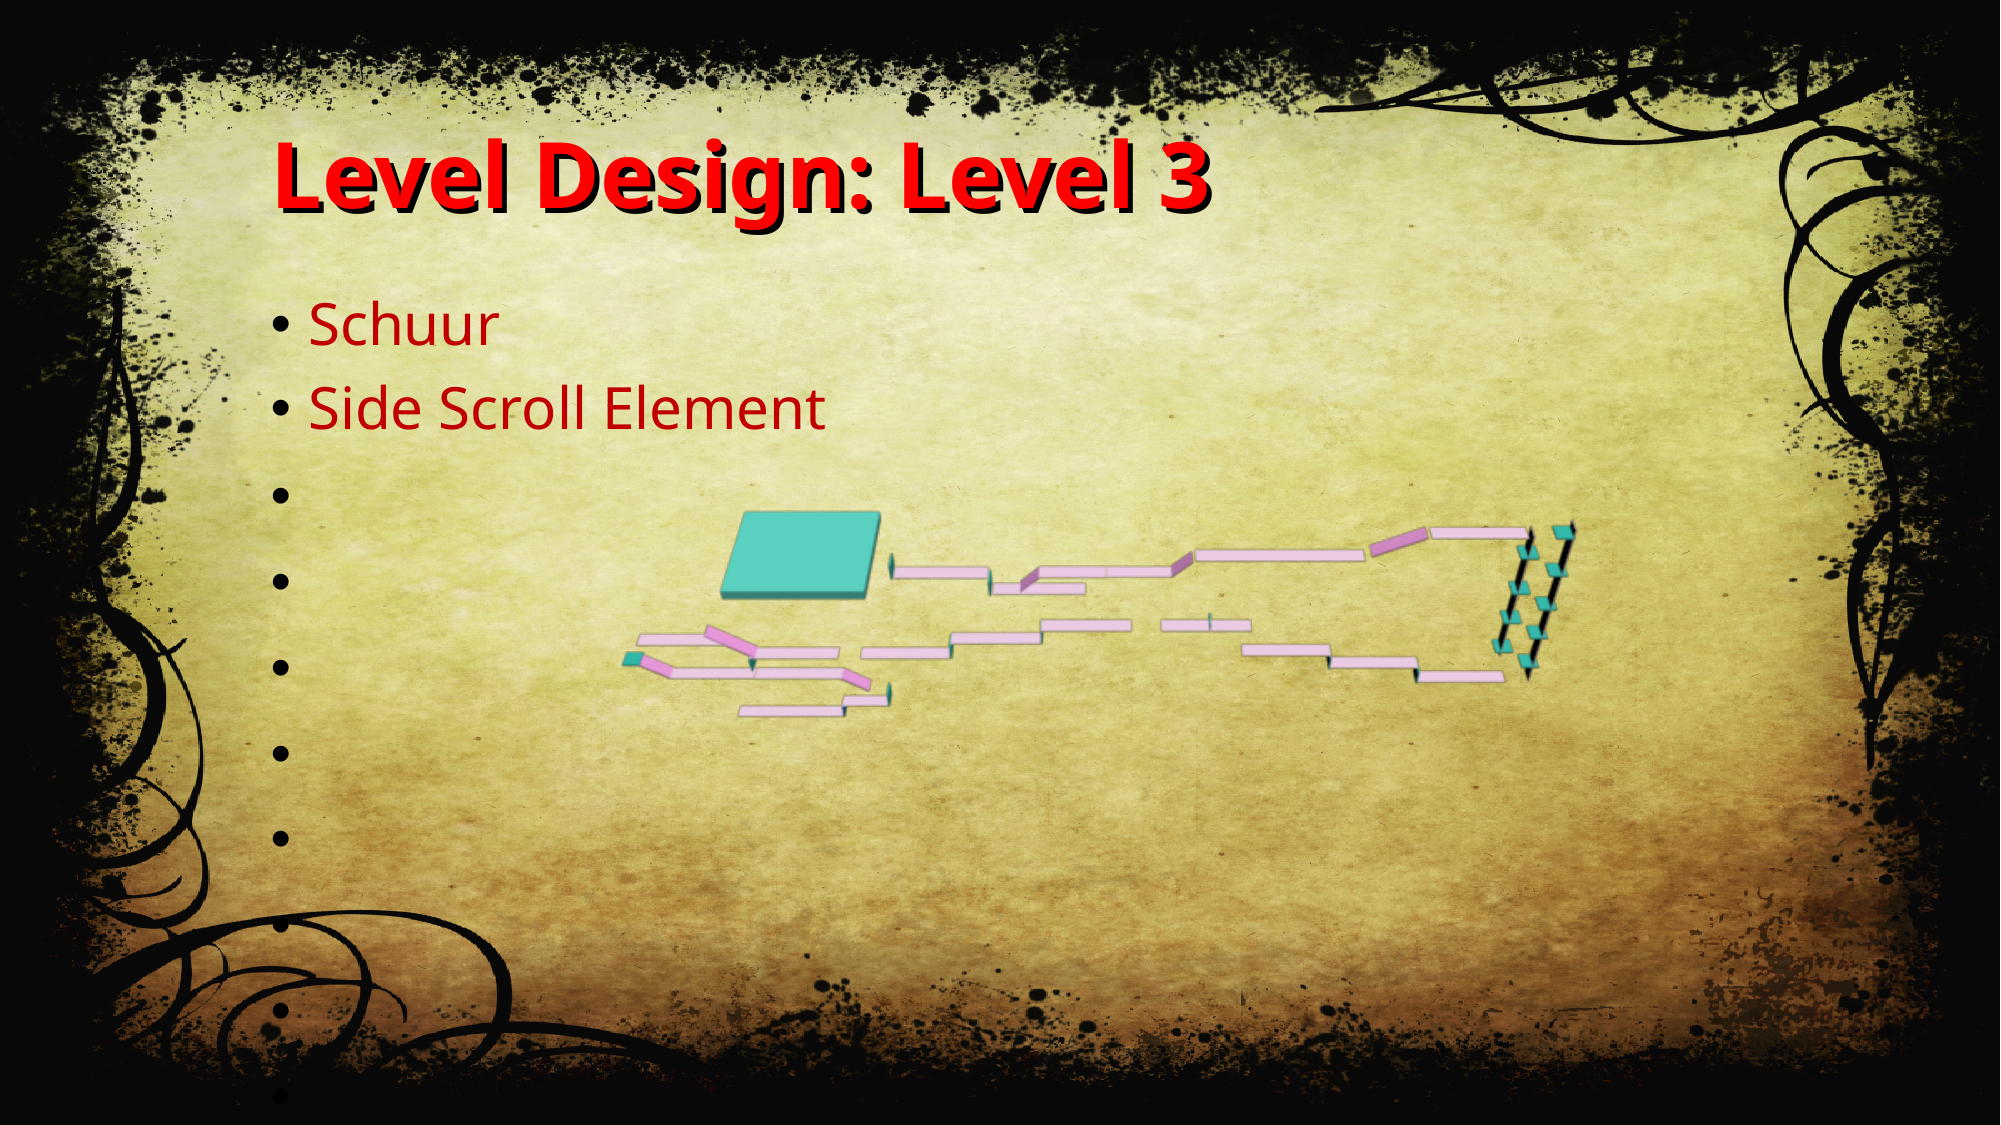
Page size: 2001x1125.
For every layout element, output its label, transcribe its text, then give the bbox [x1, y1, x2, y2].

list Schuur Side Scroll Element [1669, 288, 1981, 1002]
picture [566, 223, 1669, 1051]
list Schuur Side Scroll Element [255, 288, 566, 1002]
title Level Design: Level 3 [255, 70, 1981, 288]
